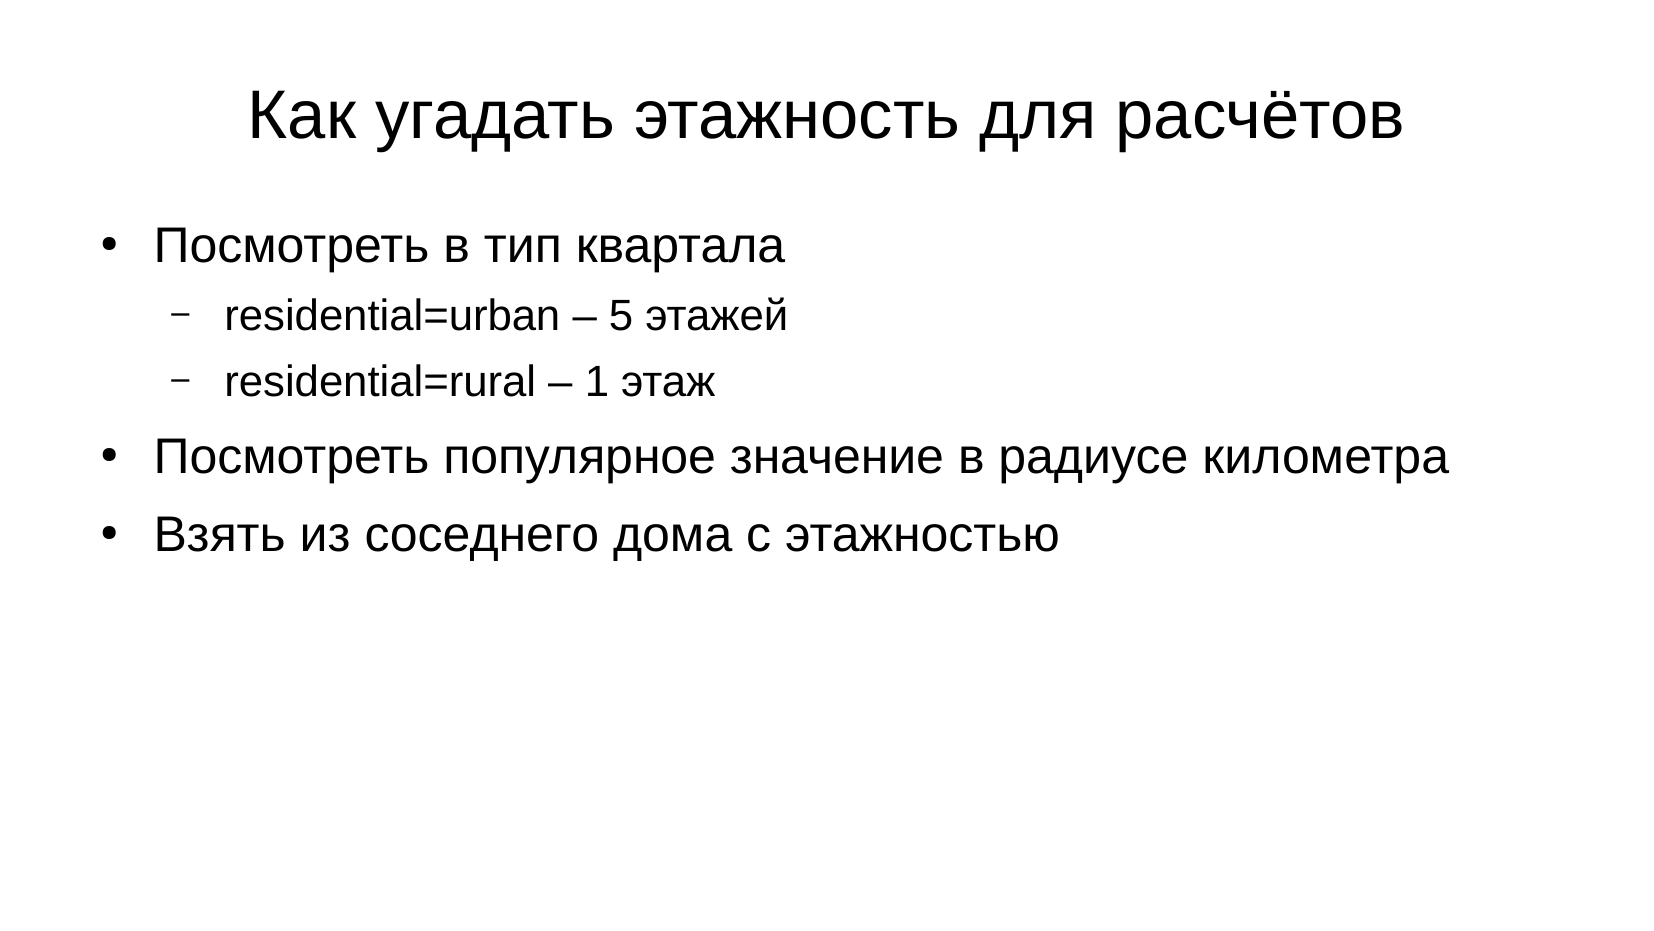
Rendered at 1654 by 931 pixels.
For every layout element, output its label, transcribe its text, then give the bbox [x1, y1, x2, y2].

title Как угадать этажность для расчётов [82, 36, 1571, 193]
list Посмотреть в тип квартала residential=urban – 5 этажей residential=rural – 1 этаж Посмотреть популярное значение в радиусе километра Взять из соседнего дома с этажностью [82, 217, 1571, 757]
